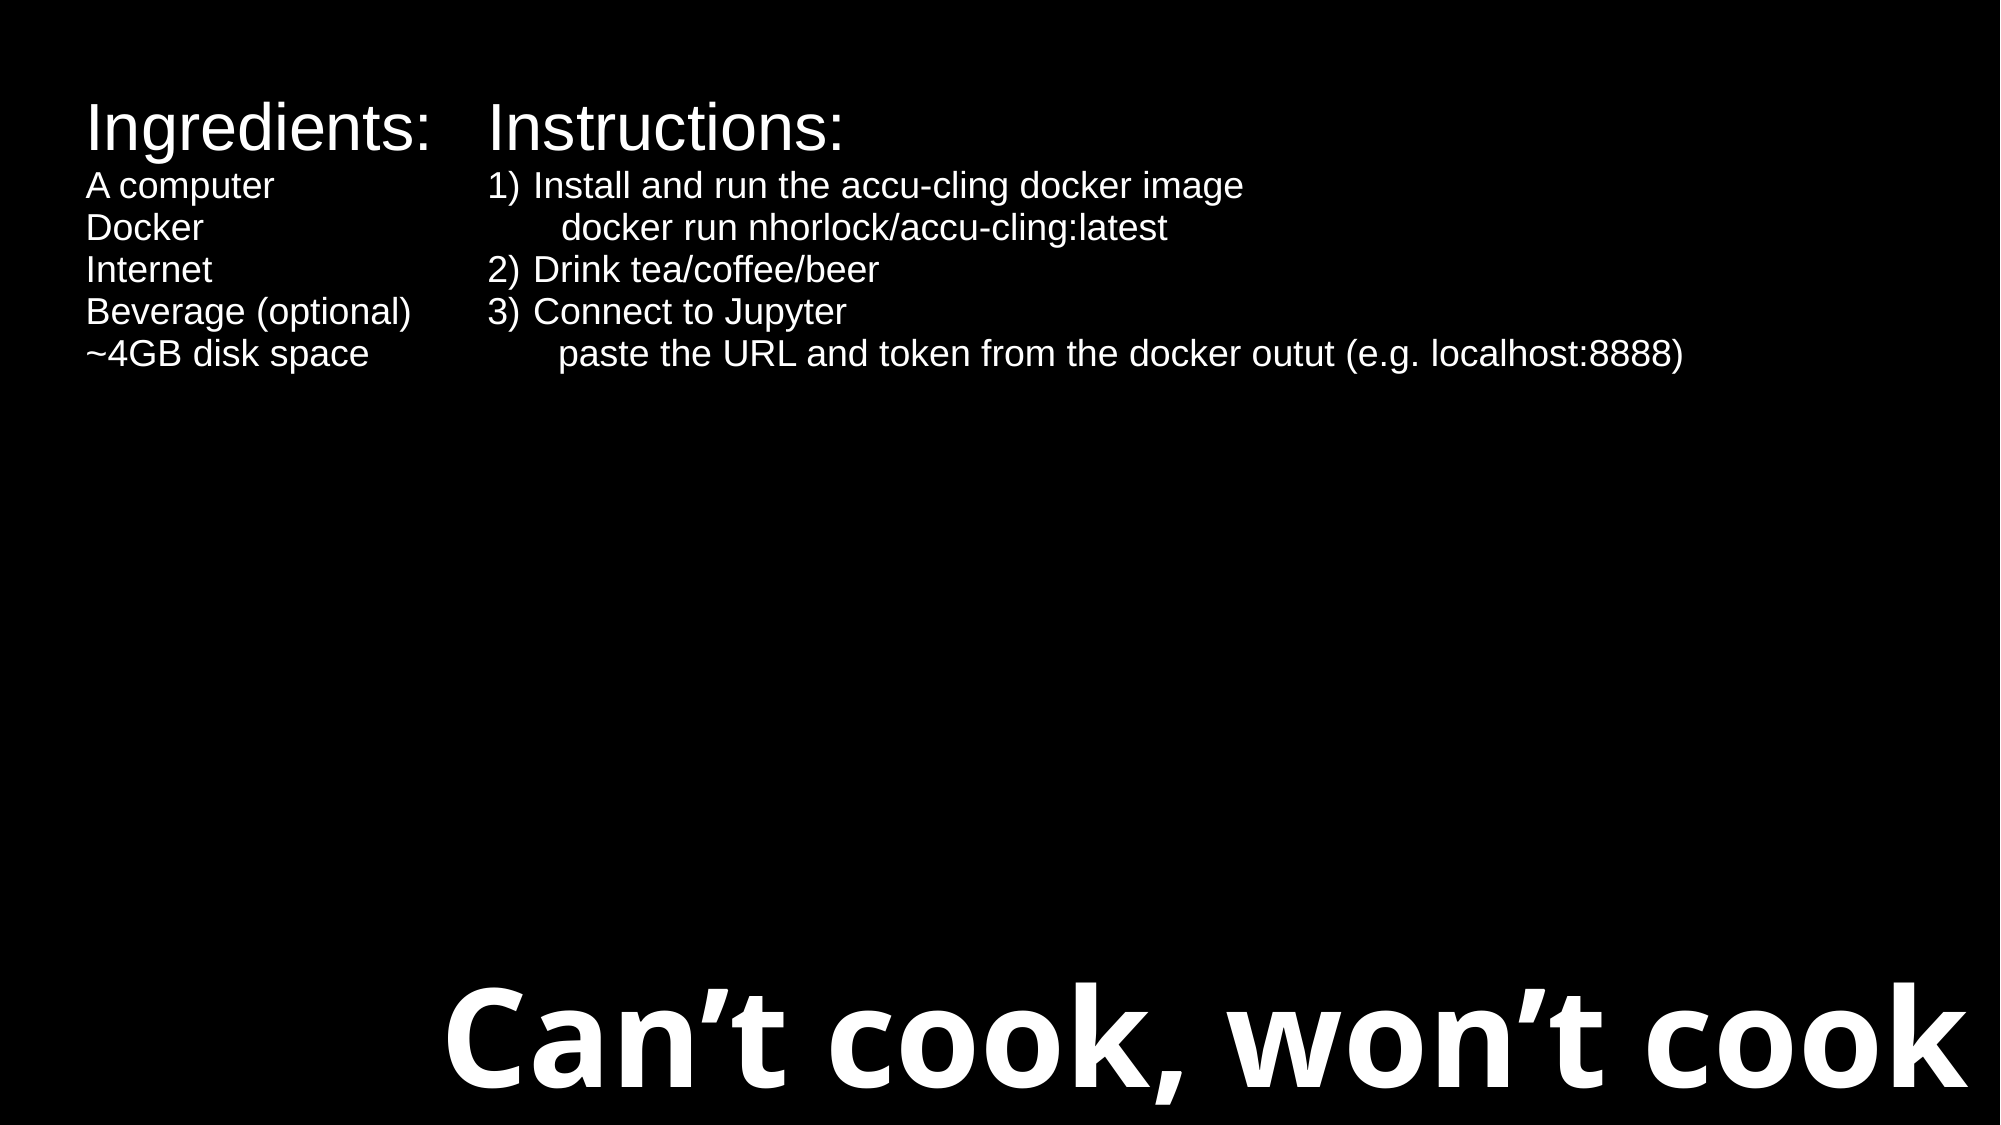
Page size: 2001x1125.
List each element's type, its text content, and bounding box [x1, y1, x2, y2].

text_box Can’t cook, won’t cook [118, 933, 1985, 1125]
text_box Ingredients: A computer Docker Internet Beverage (optional) ~4GB disk space [70, 82, 472, 970]
text_box Instructions: Install and run the accu-cling docker image docker run nhorlock/accu-cling:latest Drink tea/coffee/beer Connect to Jupyter paste the URL and token from the docker outut (e.g. localhost:8888) [472, 82, 1961, 970]
